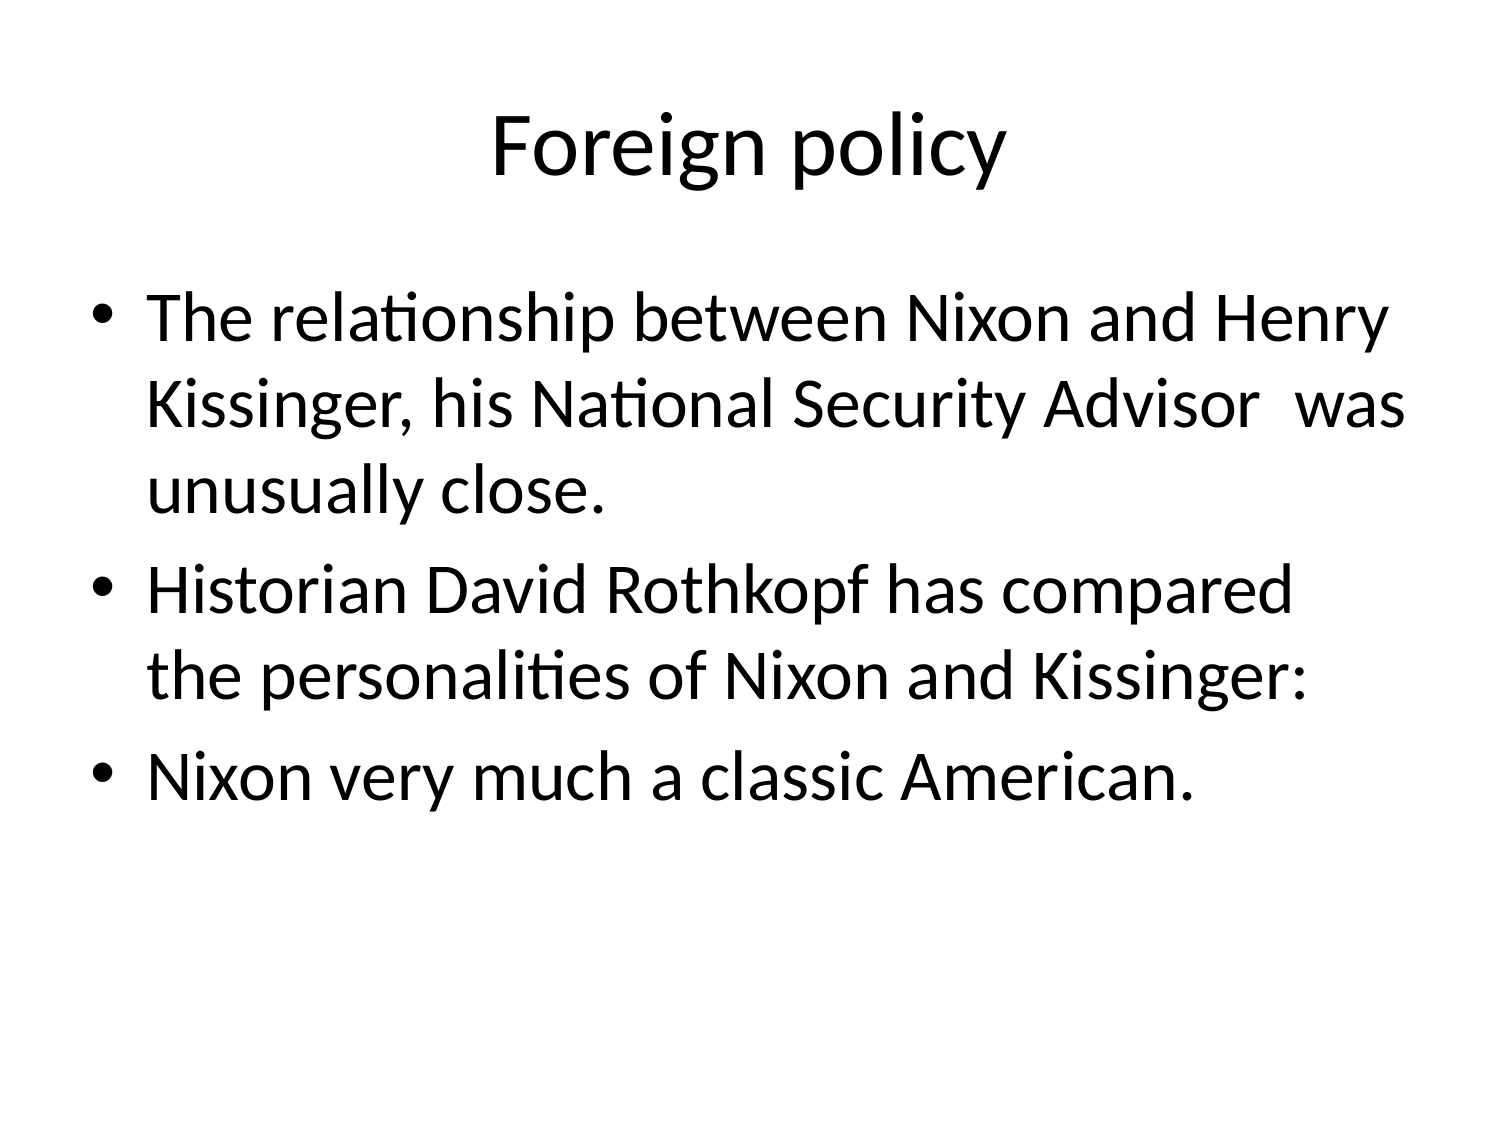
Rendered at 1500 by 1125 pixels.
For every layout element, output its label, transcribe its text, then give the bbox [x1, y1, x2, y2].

list The relationship between Nixon and Henry Kissinger, his National Security Advisor was unusually close. Historian David Rothkopf has compared the personalities of Nixon and Kissinger: Nixon very much a classic American. [75, 262, 1425, 1005]
title Foreign policy [75, 45, 1425, 233]
